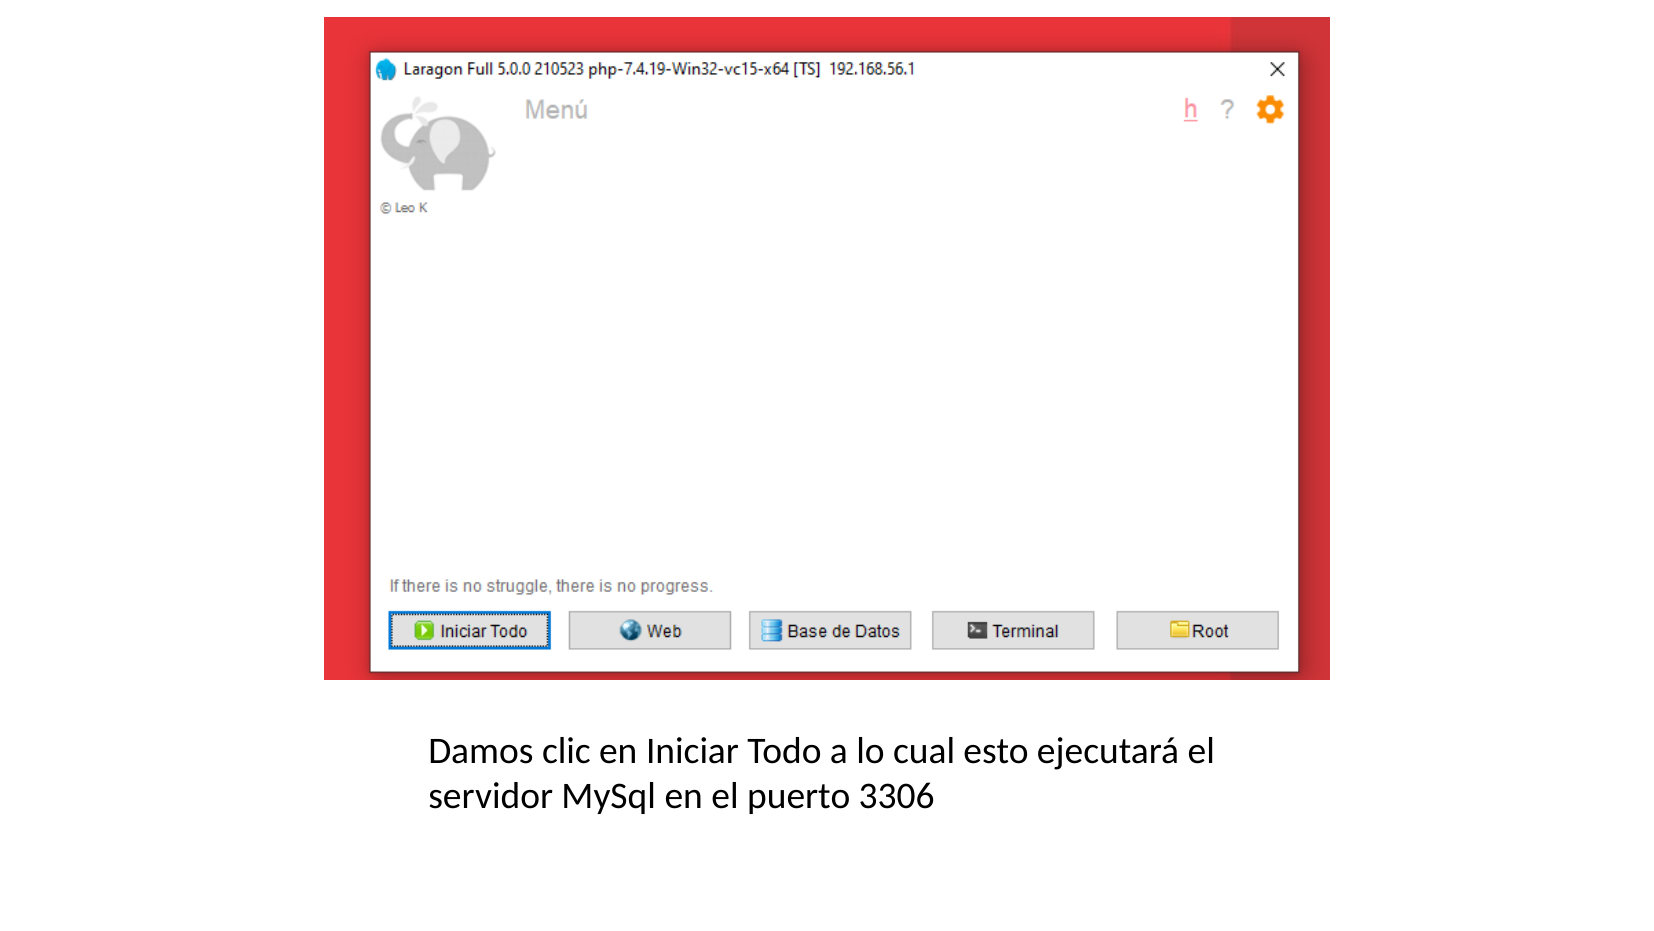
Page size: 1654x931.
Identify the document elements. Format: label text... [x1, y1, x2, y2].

picture [324, 17, 1330, 680]
text_box Damos clic en Iniciar Todo a lo cual esto ejecutará el servidor MySql en el puerto 3306 [413, 718, 1241, 869]
